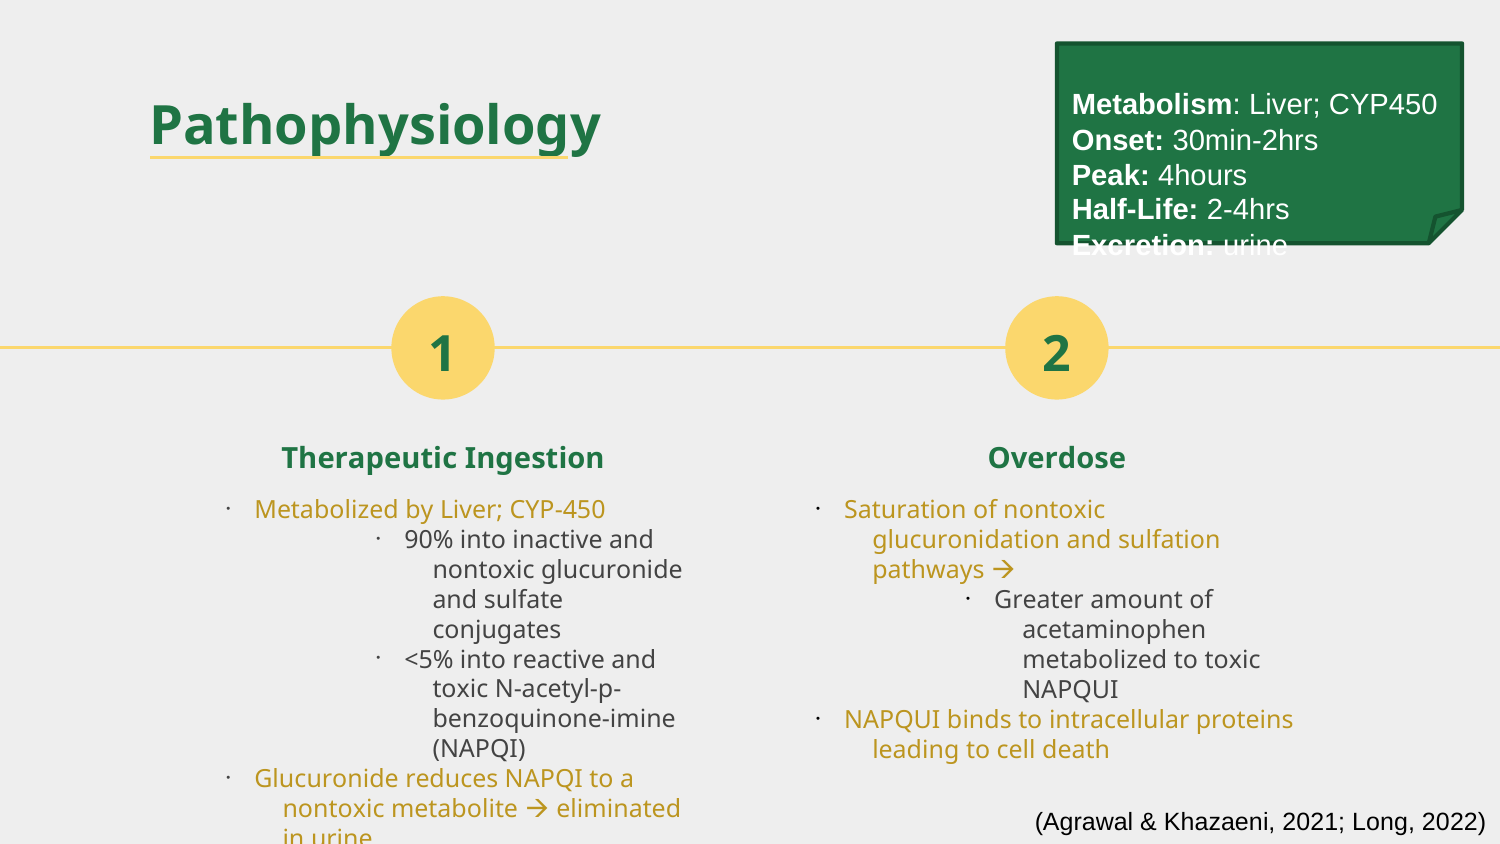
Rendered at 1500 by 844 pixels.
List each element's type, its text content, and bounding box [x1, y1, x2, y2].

text_box (Agrawal & Khazaeni, 2021; Long, 2022) [1019, 798, 1500, 844]
text_box [412, 296, 474, 306]
title 2 [917, 306, 1197, 390]
title Overdose [852, 423, 1262, 478]
text_box [1026, 296, 1088, 306]
text_box [413, 390, 473, 400]
title 1 [303, 306, 583, 390]
title Therapeutic Ingestion [238, 423, 648, 478]
subtitle Metabolized by Liver; CYP-450 90% into inactive and nontoxic glucuronide and sulfate conjugates <5% into reactive and toxic N-acetyl-p-benzoquinone-imine (NAPQI) Glucuronide reduces NAPQI to a nontoxic metabolite  eliminated in urine [211, 478, 708, 844]
text_box Metabolism: Liver; CYP450 Onset: 30min-2hrs Peak: 4hours Half-Life: 2-4hrs Excretion: urine [1056, 43, 1463, 244]
text_box [1027, 390, 1087, 400]
subtitle Saturation of nontoxic glucuronidation and sulfation pathways  Greater amount of acetaminophen metabolized to toxic NAPQUI NAPQUI binds to intracellular proteins leading to cell death [801, 478, 1315, 828]
title Pathophysiology [134, 75, 1056, 170]
